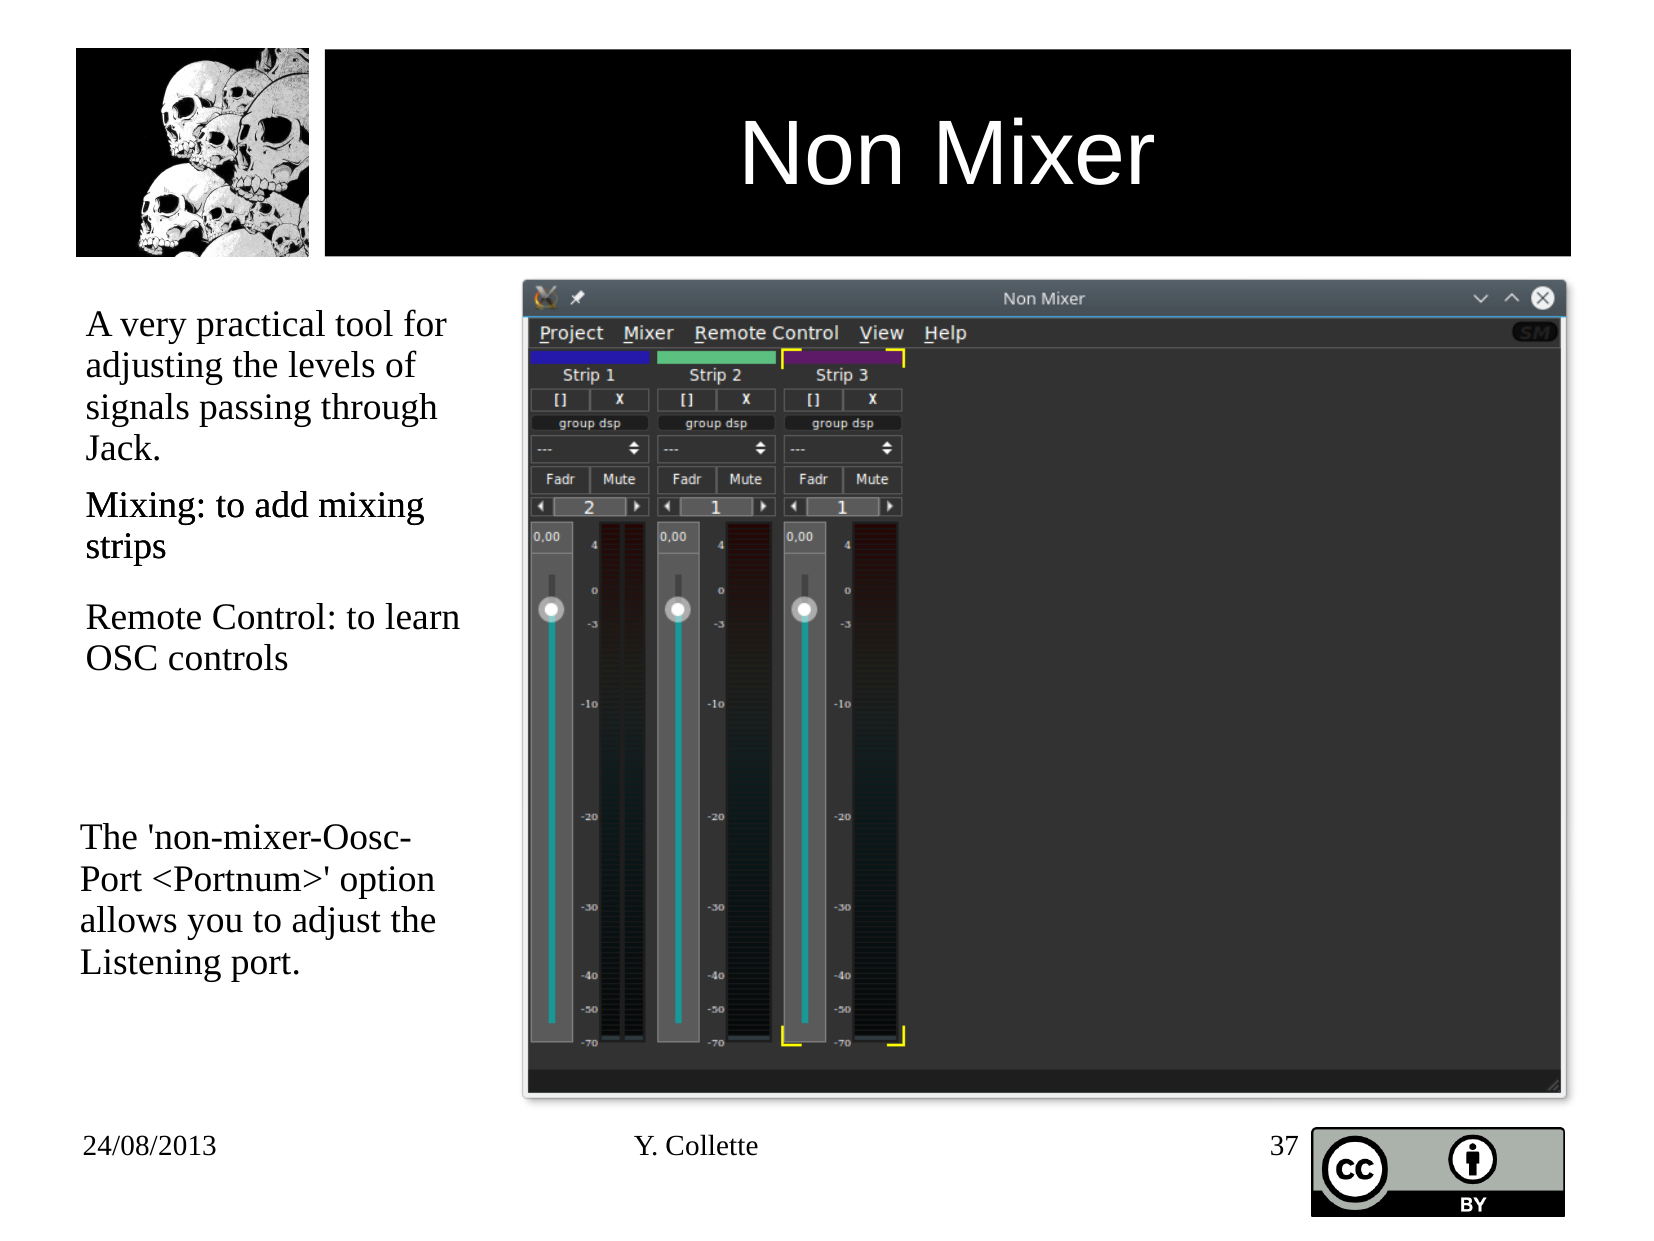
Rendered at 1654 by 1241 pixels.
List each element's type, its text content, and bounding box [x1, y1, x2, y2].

title Non Mixer [324, 49, 1571, 257]
text_box A very practical tool for adjusting the levels of signals passing through Jack. [70, 295, 503, 477]
text_box The 'non-mixer-Oosc-Port <Portnum>' option allows you to adjust the Listening port. [64, 809, 467, 999]
picture [514, 271, 1583, 1115]
text_box Mixing: to add mixing strips [70, 476, 491, 575]
text_box Remote Control: to learn OSC controls [70, 588, 491, 728]
picture [1311, 1127, 1565, 1217]
picture [76, 48, 309, 257]
